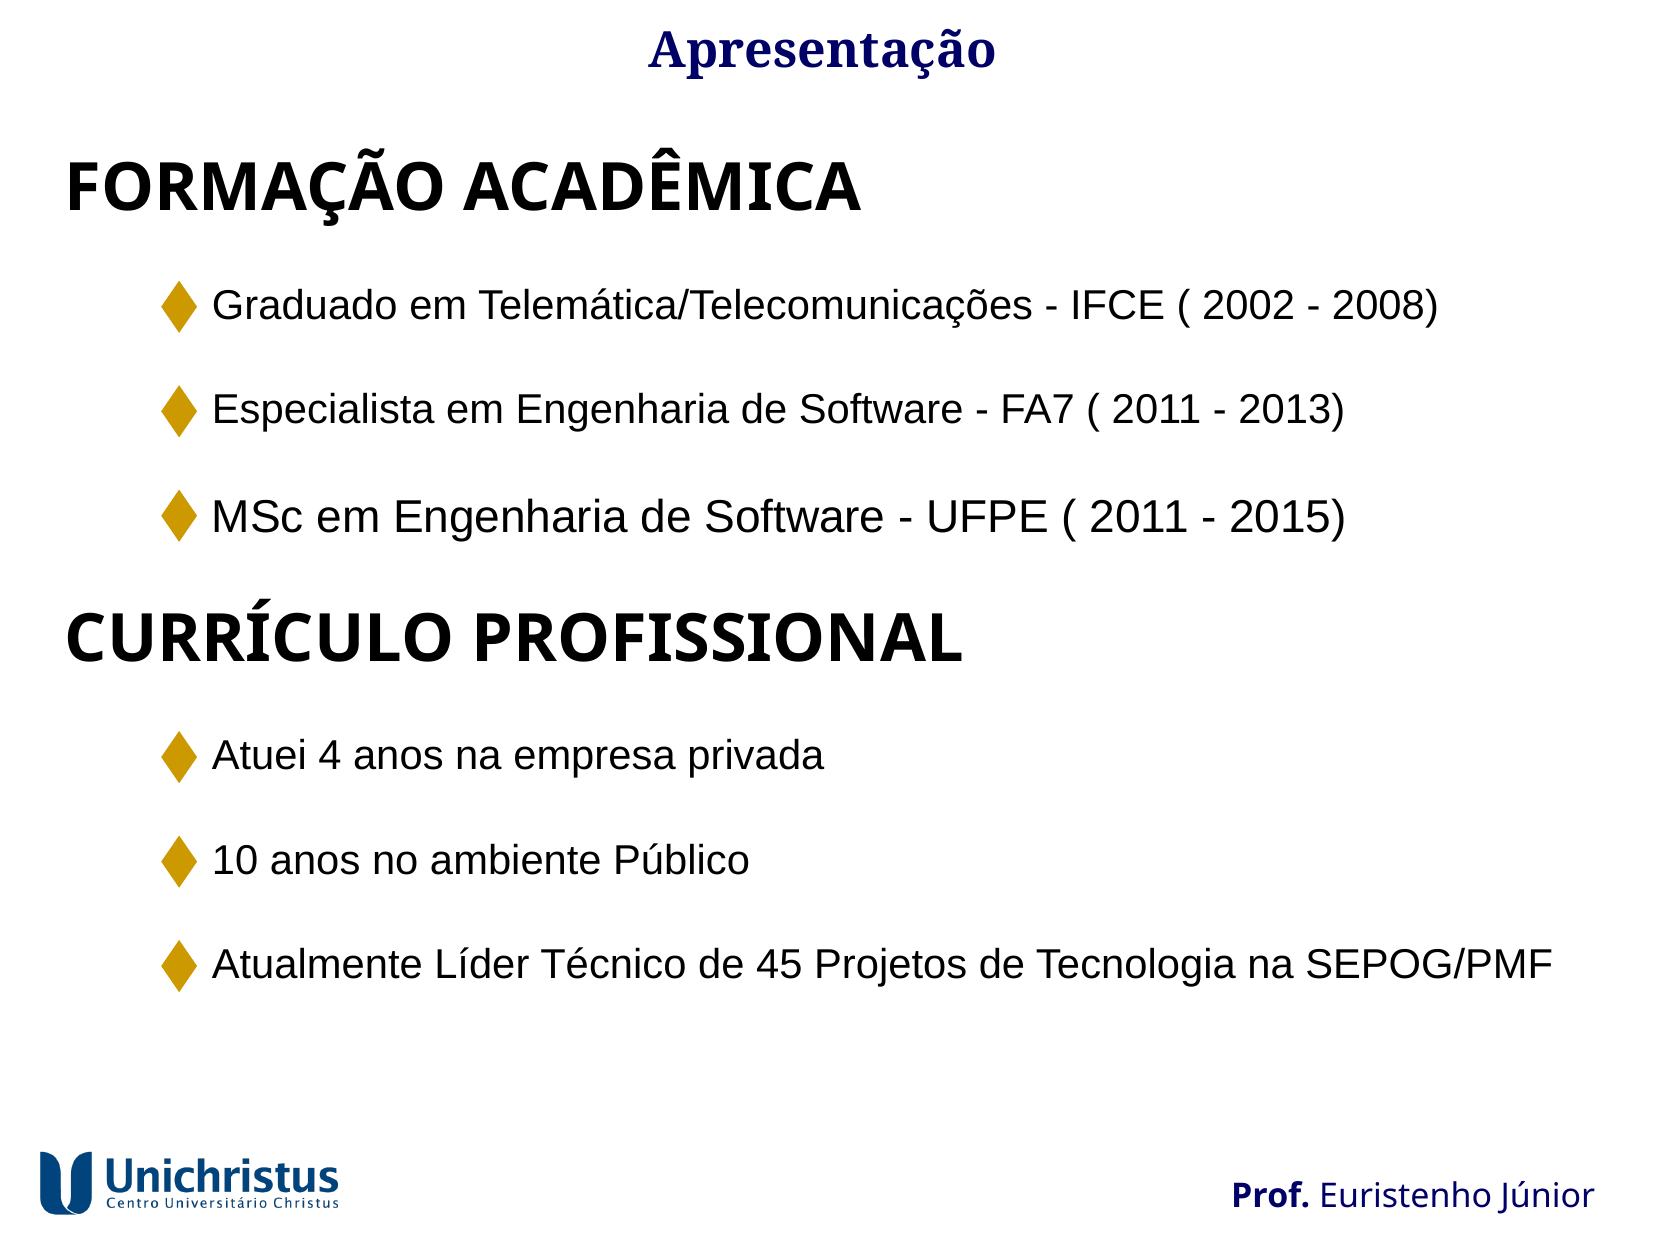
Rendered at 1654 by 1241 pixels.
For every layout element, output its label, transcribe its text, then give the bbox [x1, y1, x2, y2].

text_box [161, 730, 197, 784]
text_box [161, 835, 197, 888]
text_box Graduado em Telemática/Telecomunicações - IFCE ( 2002 - 2008) [197, 274, 1468, 342]
text_box Atualmente Líder Técnico de 45 Projetos de Tecnologia na SEPOG/PMF [197, 933, 1583, 1002]
text_box Atuei 4 anos na empresa privada [197, 724, 847, 793]
text_box Prof. Euristenho Júnior [1216, 1163, 1654, 1224]
text_box Apresentação [633, 6, 1020, 113]
text_box [161, 280, 197, 333]
text_box 10 anos no ambiente Público [197, 828, 766, 897]
text_box FORMAÇÃO ACADÊMICA [50, 132, 940, 275]
text_box [161, 489, 197, 542]
text_box Especialista em Engenharia de Software - FA7 ( 2011 - 2013) [197, 378, 1374, 447]
picture [35, 1148, 343, 1217]
text_box CURRÍCULO PROFISSIONAL [50, 582, 1030, 725]
text_box [161, 939, 197, 993]
text_box MSc em Engenharia de Software - UFPE ( 2011 - 2015) [197, 483, 1362, 551]
text_box [161, 385, 197, 438]
